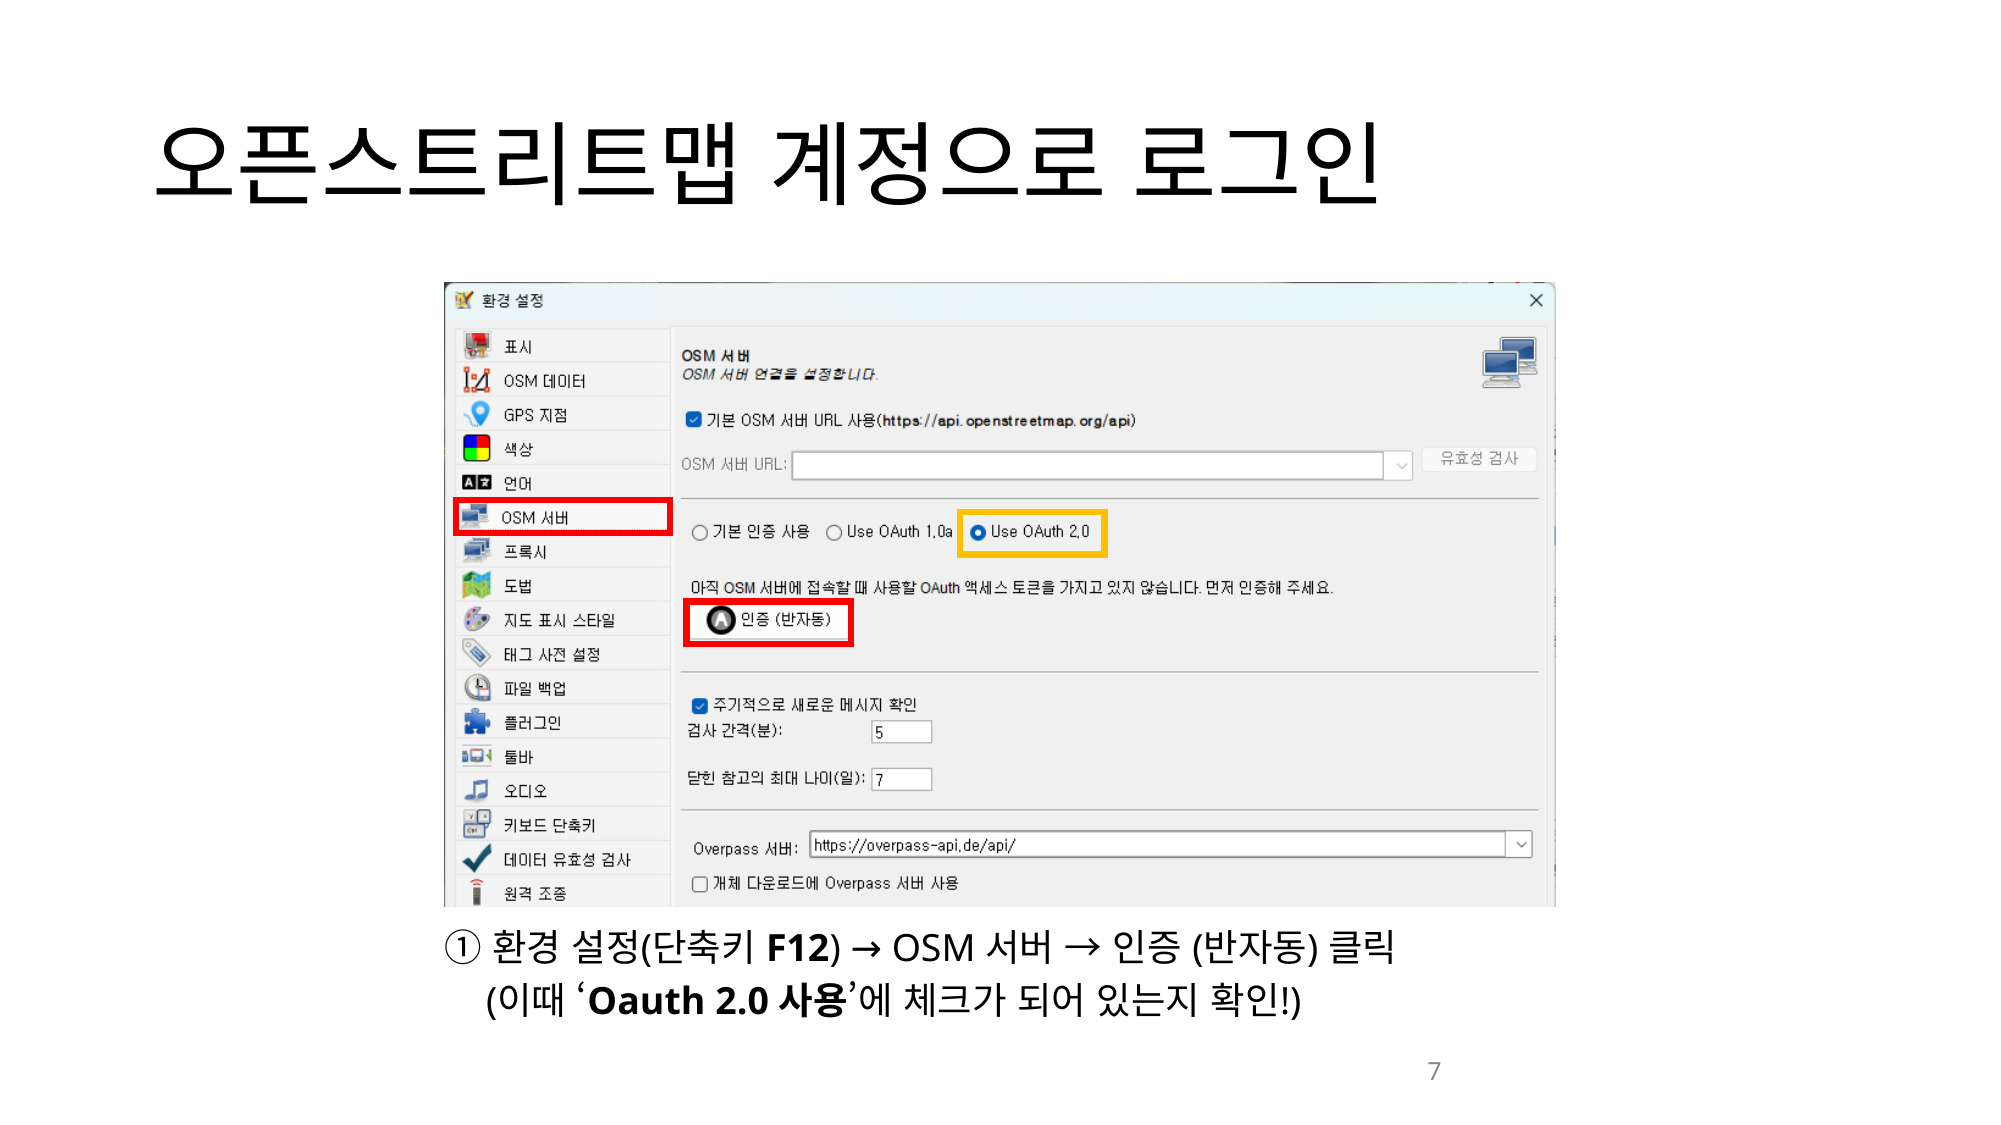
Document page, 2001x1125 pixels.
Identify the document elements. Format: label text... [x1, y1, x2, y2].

title 오픈스트리트맵 계정으로 로그인 [137, 59, 1863, 278]
picture [444, 282, 1556, 907]
text_box <숫자> [1412, 1042, 1863, 1103]
text_box ① 환경 설정(단축키 F12) → OSM 서버 → 인증 (반자동) 클릭 (이때 ‘Oauth 2.0 사용’에 체크가 되어 있는지 확인!) [444, 907, 1480, 1030]
